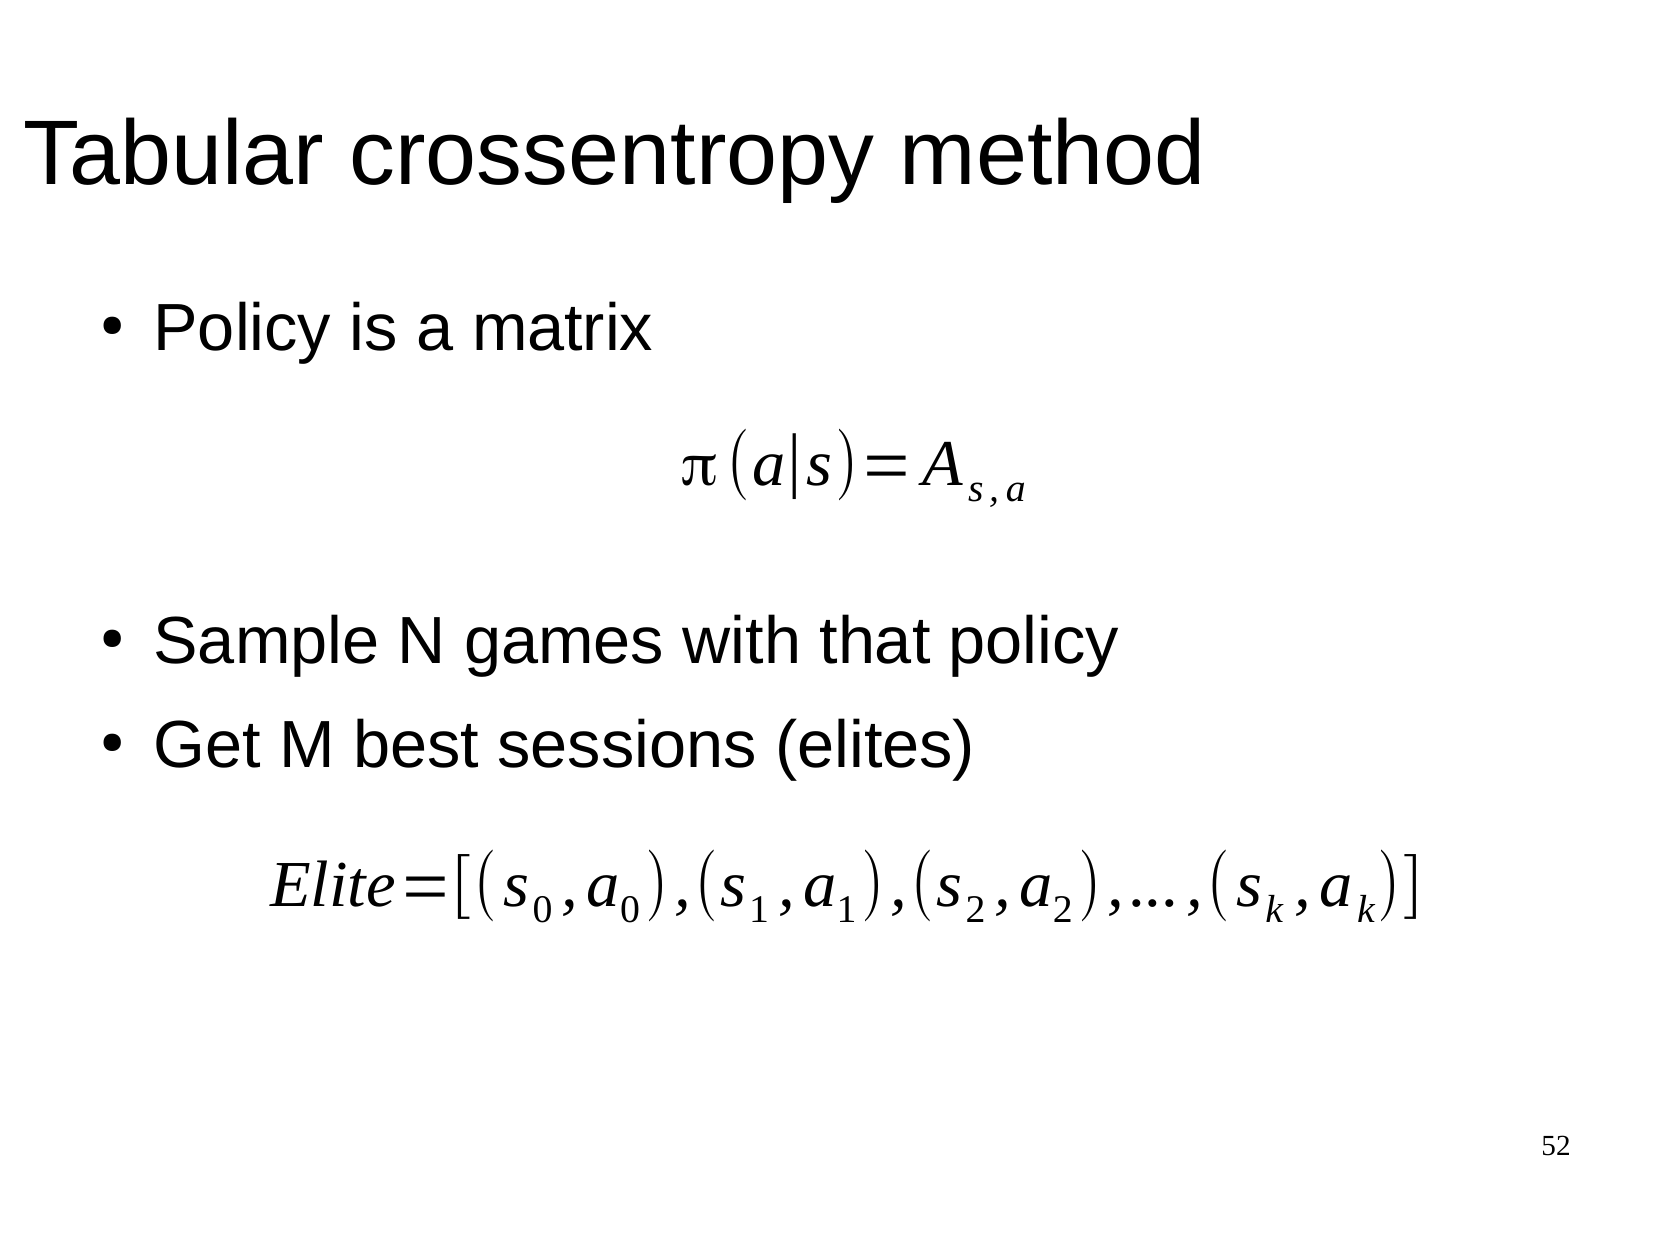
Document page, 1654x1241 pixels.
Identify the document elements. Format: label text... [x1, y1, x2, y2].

title Tabular crossentropy method [23, 49, 1512, 257]
chart [664, 423, 1041, 509]
chart [249, 844, 1439, 930]
list Policy is a matrix Sample N games with that policy Get M best sessions (elites) [82, 290, 1571, 1010]
